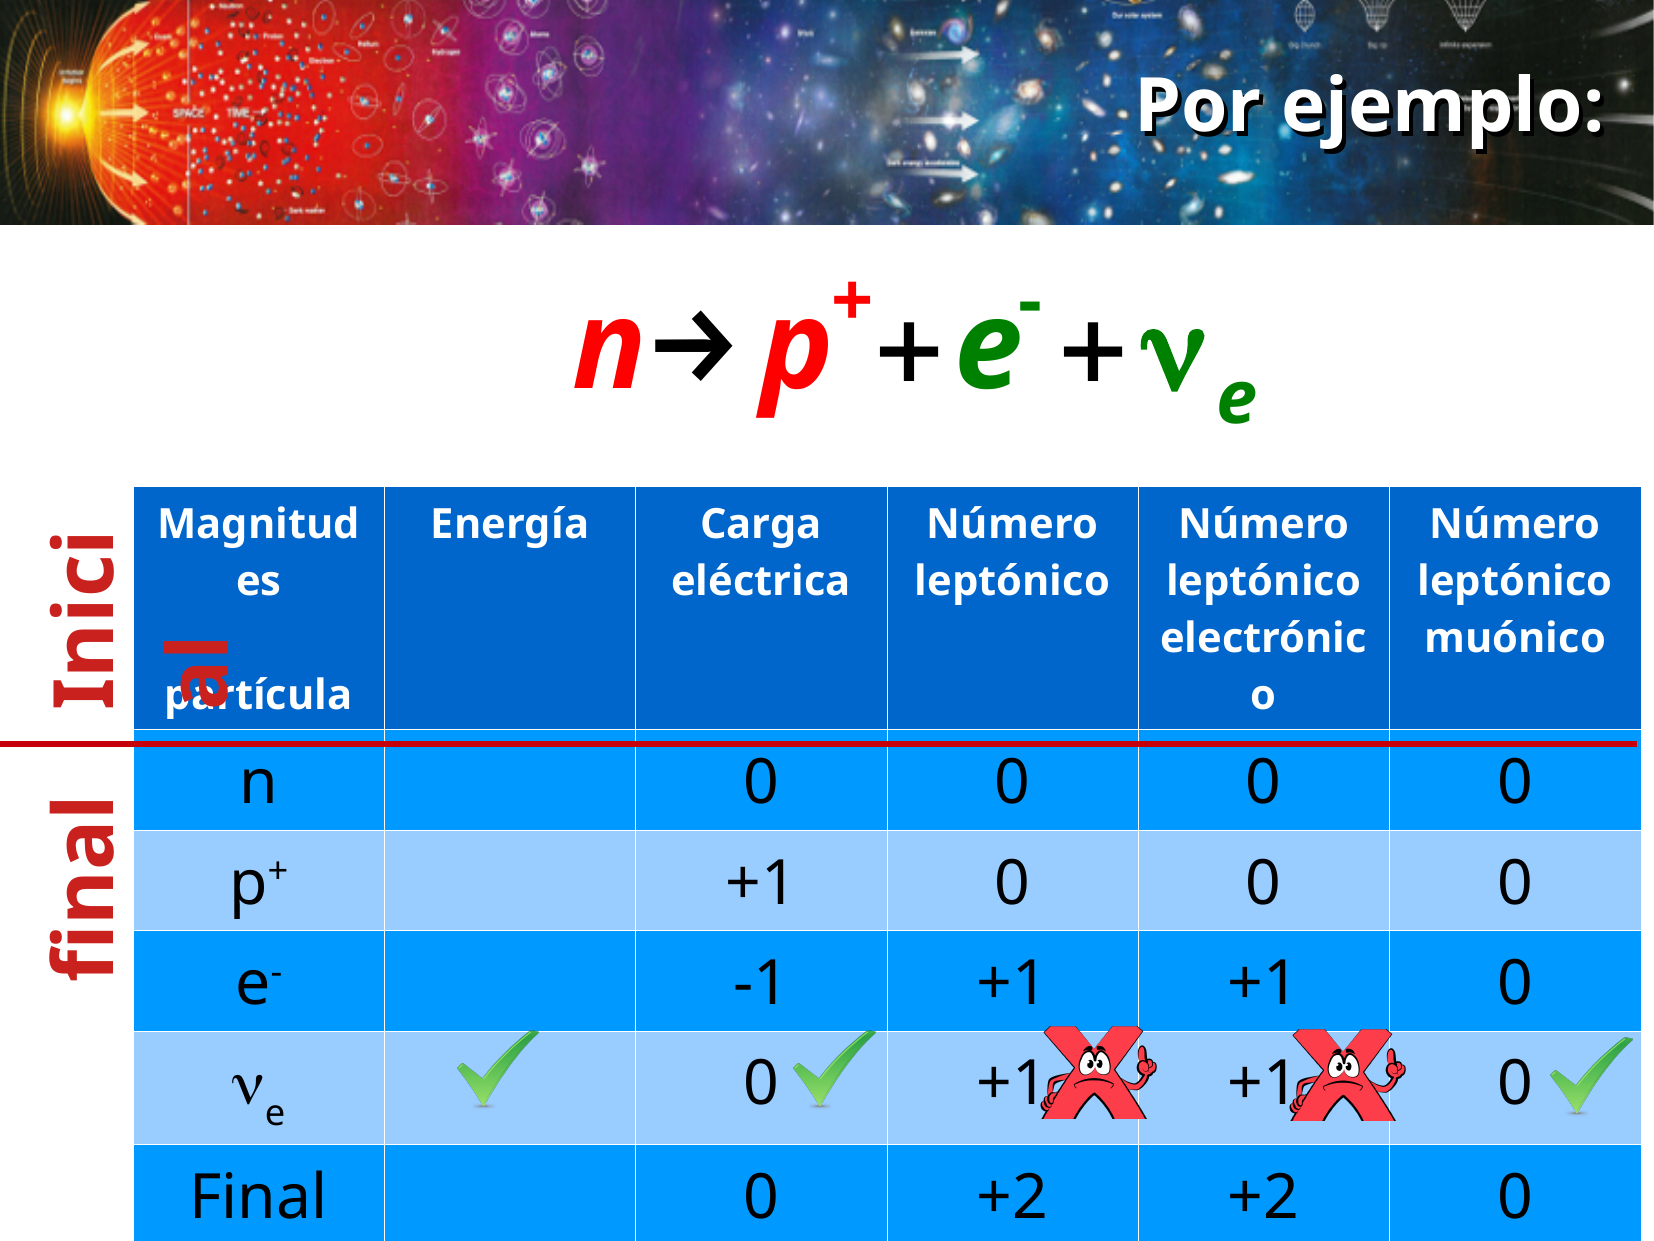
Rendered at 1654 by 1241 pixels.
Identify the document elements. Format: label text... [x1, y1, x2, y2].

table_cell 0 [888, 831, 1138, 930]
table_header Número leptónico [888, 487, 1138, 729]
table_cell 0 [636, 1032, 887, 1144]
table_cell +1 [636, 831, 887, 930]
table_cell +1 [888, 1032, 1138, 1144]
table_cell [385, 1032, 635, 1144]
table_cell -1 [636, 931, 887, 1031]
table_cell n [134, 730, 384, 741]
table_cell 0 [1390, 1032, 1641, 1144]
title Por ejemplo: [45, 15, 1606, 191]
table_cell 0 [1139, 747, 1389, 830]
table_header Energía [385, 487, 635, 729]
table_cell [385, 730, 635, 741]
table_cell e- [134, 931, 384, 1031]
table_header Número leptónico electrónico [1139, 487, 1389, 729]
table_cell 0 [636, 1145, 887, 1241]
table_cell 0 [1390, 831, 1641, 930]
table_cell n [134, 747, 384, 830]
table_header Carga eléctrica [636, 487, 887, 729]
picture [793, 1030, 876, 1111]
picture [457, 1030, 539, 1111]
table_cell +1 [888, 931, 1138, 1031]
picture [0, 0, 1654, 225]
table_cell +1 [1139, 1032, 1389, 1144]
table_cell [385, 831, 635, 930]
table_cell 0 [1139, 831, 1389, 930]
table_cell 0 [888, 747, 1138, 830]
table_cell +2 [1139, 1145, 1389, 1241]
table_cell 0 [1390, 730, 1641, 830]
table_cell [385, 747, 635, 830]
table_cell 0 [636, 730, 887, 741]
table_cell 0 [1139, 730, 1389, 741]
text_box final [17, 810, 134, 998]
table_cell [385, 931, 635, 1031]
table_cell +1 [1139, 931, 1389, 1031]
picture [1289, 1029, 1406, 1121]
table_cell p+ [134, 831, 384, 930]
table_cell 0 [636, 747, 887, 830]
table_cell 0 [888, 730, 1138, 741]
table_cell 0 [1390, 931, 1641, 1031]
table_cell Final [134, 1145, 384, 1241]
text_box Inicial [17, 486, 134, 726]
picture [1550, 1037, 1633, 1117]
picture [1040, 1026, 1157, 1119]
table_header Magnitudes partícula [134, 487, 384, 729]
table_cell [385, 1145, 635, 1241]
table_cell 0 [1390, 1145, 1641, 1241]
table_cell +2 [888, 1145, 1138, 1241]
table_header Número leptónico muónico [1390, 487, 1641, 729]
chart [562, 255, 1261, 443]
table_cell ne [134, 1032, 384, 1144]
